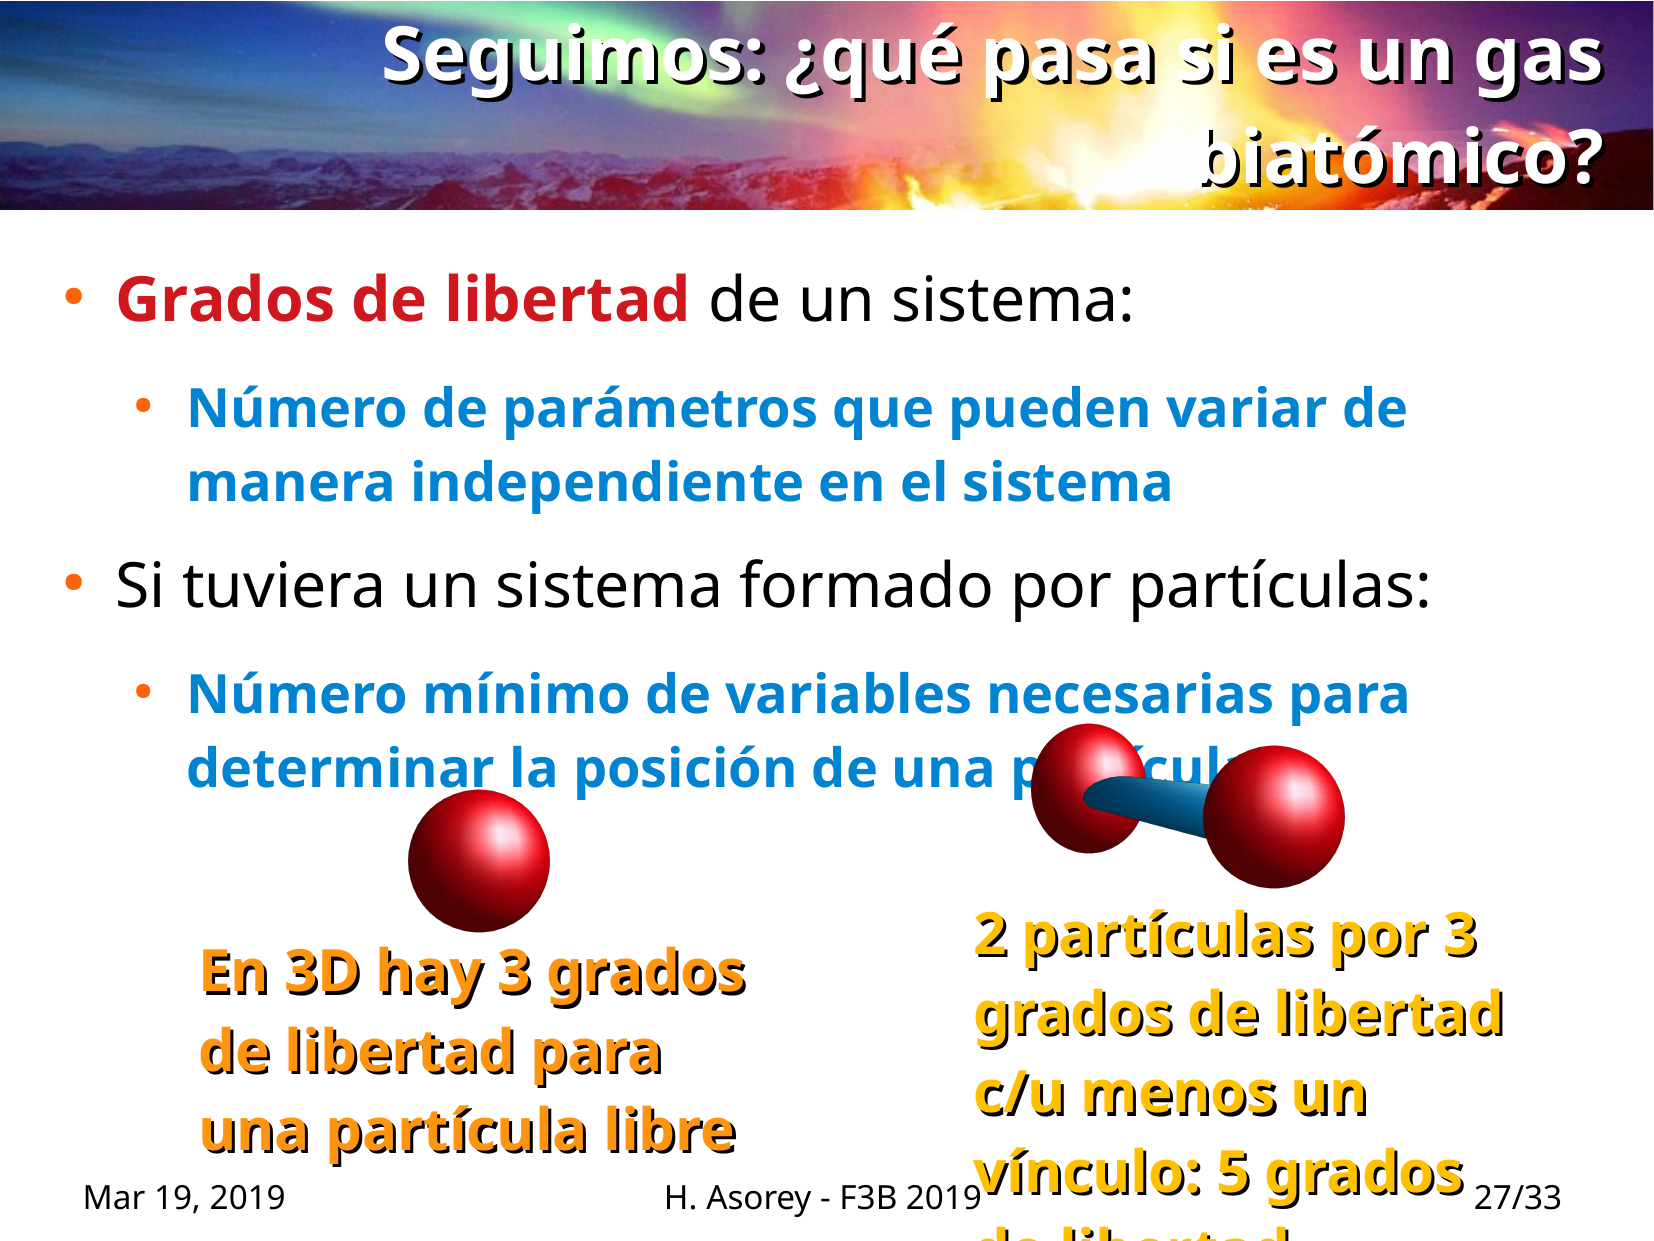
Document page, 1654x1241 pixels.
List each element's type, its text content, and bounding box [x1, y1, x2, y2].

title Seguimos: ¿qué pasa si es un gas biatómico? [45, 15, 1606, 191]
text_box 2 partículas por 3 grados de libertad c/u menos un vínculo: 5 grados de libertad [958, 884, 1561, 1241]
text_box En 3D hay 3 grados de libertad para una partícula libre [183, 922, 799, 1150]
picture [0, 1, 1654, 210]
list Grados de libertad de un sistema: Número de parámetros que pueden variar de manera independiente en el sistema Si tuviera un sistema formado por partículas: Número mínimo de variables necesarias para determinar la posición de una partícula [45, 255, 1606, 1156]
